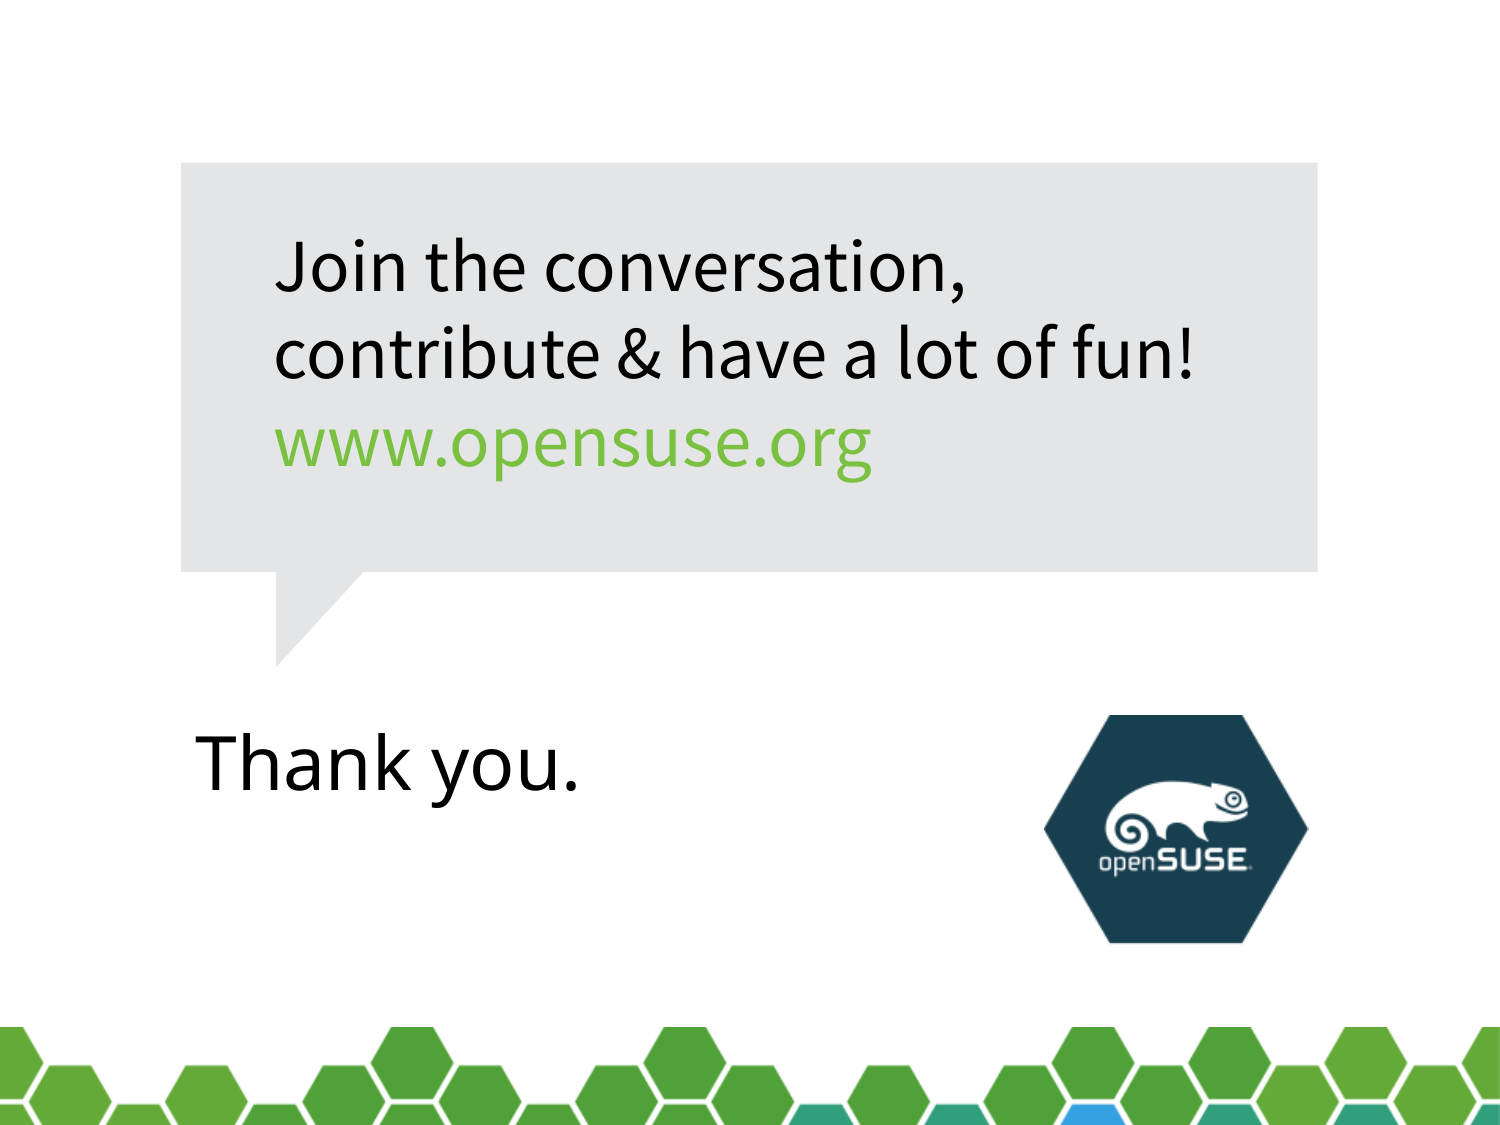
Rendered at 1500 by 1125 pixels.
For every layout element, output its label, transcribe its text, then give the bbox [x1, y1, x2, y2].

picture [1044, 715, 1309, 945]
text_box Join the conversation, contribute & have a lot of fun! www.opensuse.org [259, 213, 1334, 609]
picture [0, 1027, 1500, 1125]
